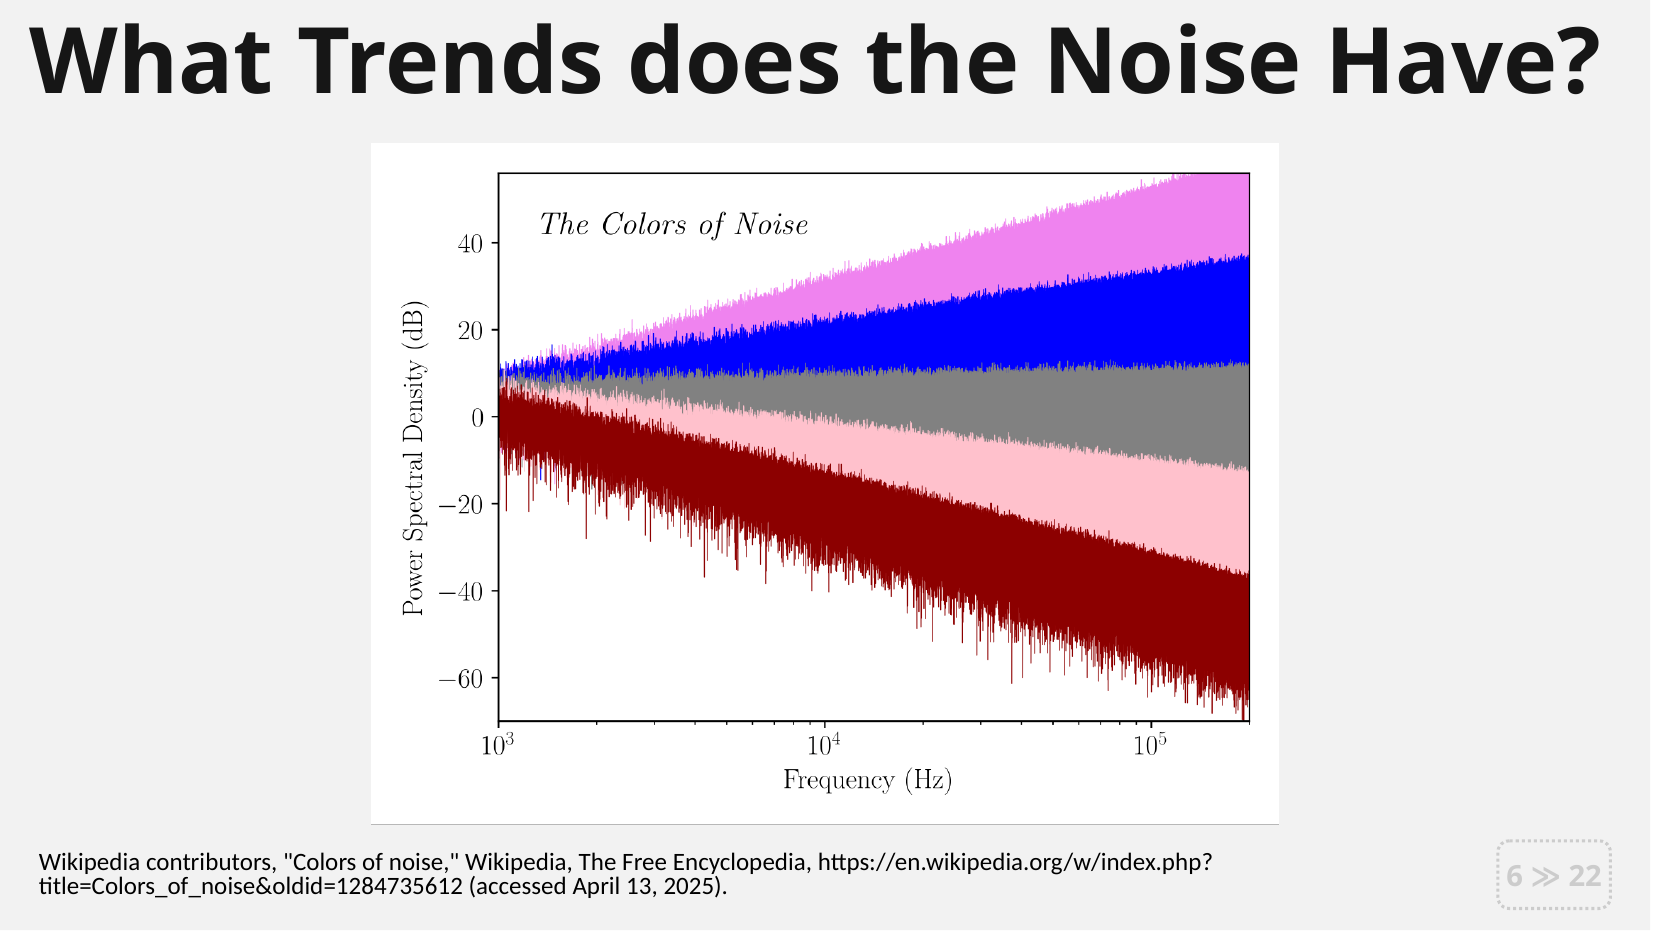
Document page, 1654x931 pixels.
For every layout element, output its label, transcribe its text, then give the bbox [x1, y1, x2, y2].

title What Trends does the Noise Have? [29, 0, 1613, 118]
picture [371, 143, 1279, 825]
text_box Wikipedia contributors, "Colors of noise," Wikipedia, The Free Encyclopedia, https://en.wikipedia.org/w/index.php?title=Colors_of_noise&oldid=1284735612 (accessed April 13, 2025). [24, 843, 1627, 909]
